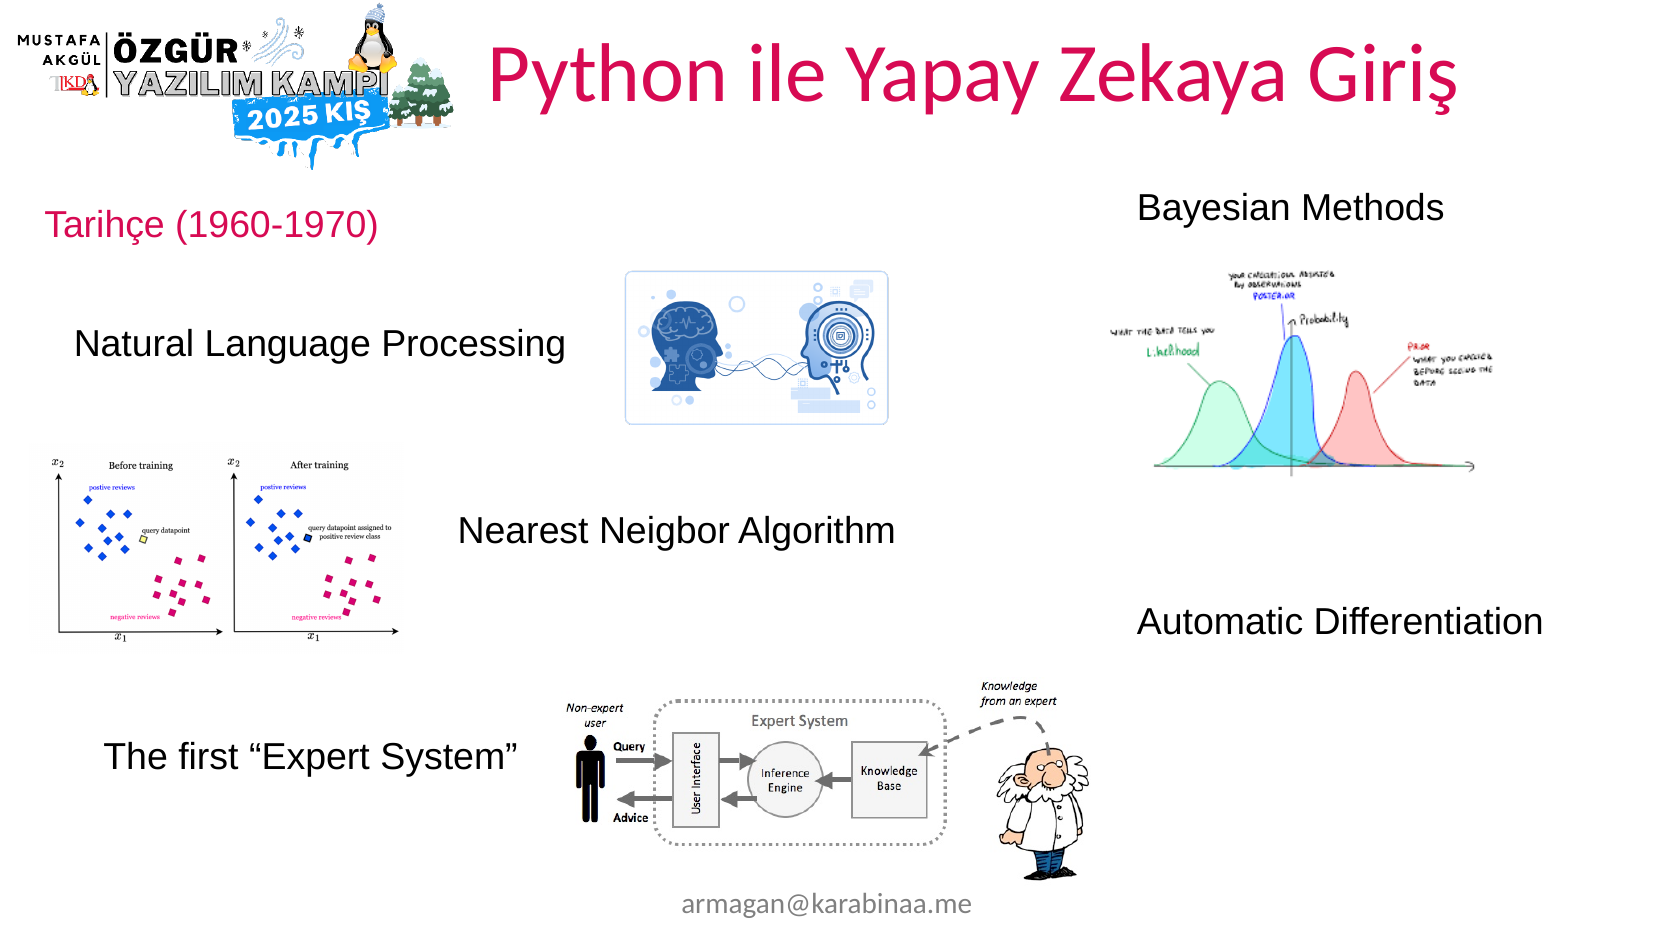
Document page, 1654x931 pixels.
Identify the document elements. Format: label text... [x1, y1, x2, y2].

picture [561, 677, 1093, 886]
text_box Tarihçe (1960-1970) [29, 196, 516, 296]
text_box Python ile Yapay Zekaya Giriş [472, 10, 1654, 126]
text_box Bayesian Methods [1122, 179, 1654, 237]
text_box Natural Language Processing [59, 314, 623, 414]
text_box Nearest Neigbor Algorithm [442, 501, 975, 559]
picture [0, 0, 463, 177]
picture [1100, 265, 1506, 483]
text_box The first “Expert System” [88, 727, 561, 827]
picture [623, 269, 890, 427]
text_box armagan@karabinaa.me [0, 877, 1654, 928]
text_box Automatic Differentiation [1122, 592, 1654, 650]
picture [29, 442, 404, 654]
